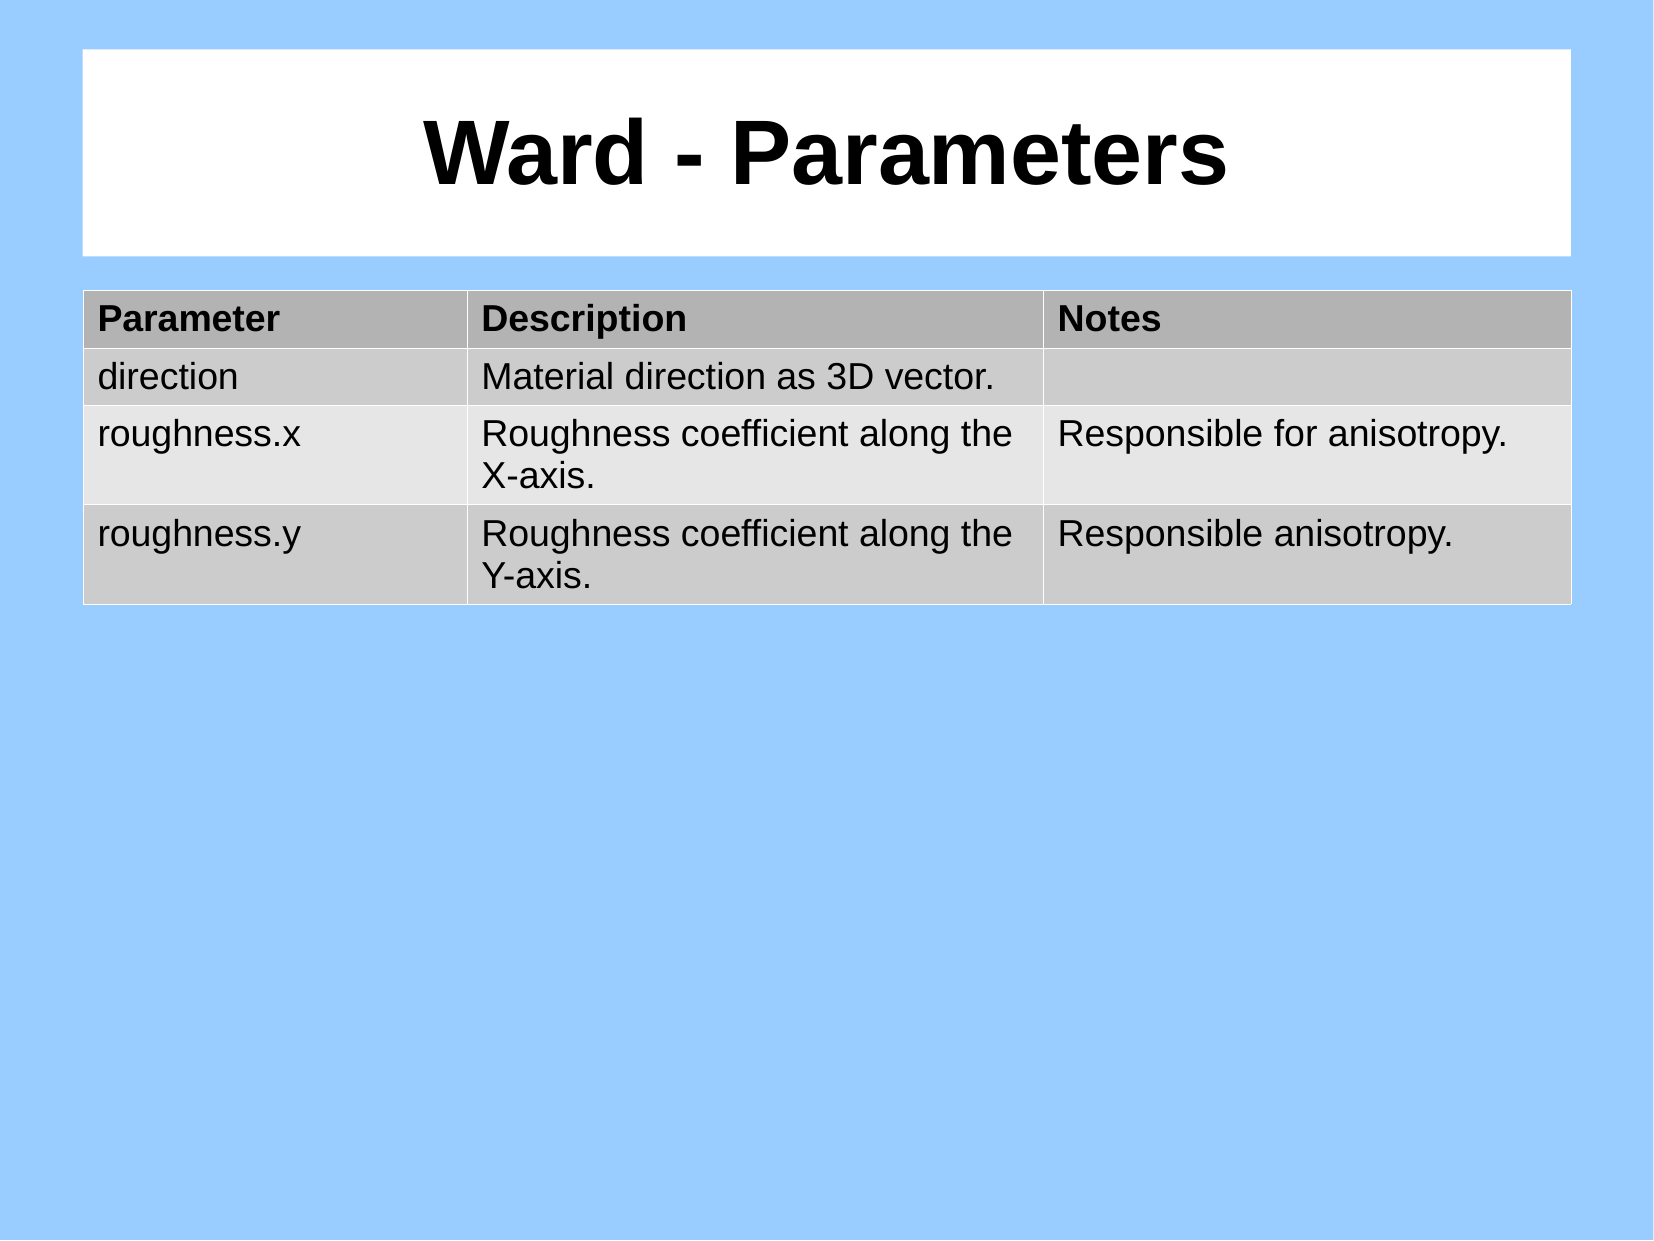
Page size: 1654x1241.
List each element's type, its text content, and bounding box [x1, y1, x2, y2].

table_cell [1044, 349, 1571, 405]
table_cell roughness.x [84, 406, 467, 504]
table_cell Responsible anisotropy. [1044, 505, 1571, 604]
table_cell Roughness coefficient along the X-axis. [468, 406, 1043, 504]
table_header Description [468, 291, 1043, 348]
table_cell Responsible for anisotropy. [1044, 406, 1571, 504]
title Ward - Parameters [82, 49, 1571, 257]
table_header Parameter [84, 291, 467, 348]
table_cell direction [84, 349, 467, 405]
table_cell roughness.y [84, 505, 467, 604]
table_header Notes [1044, 291, 1571, 348]
table_cell Material direction as 3D vector. [468, 349, 1043, 405]
table_cell Roughness coefficient along the Y-axis. [468, 505, 1043, 604]
